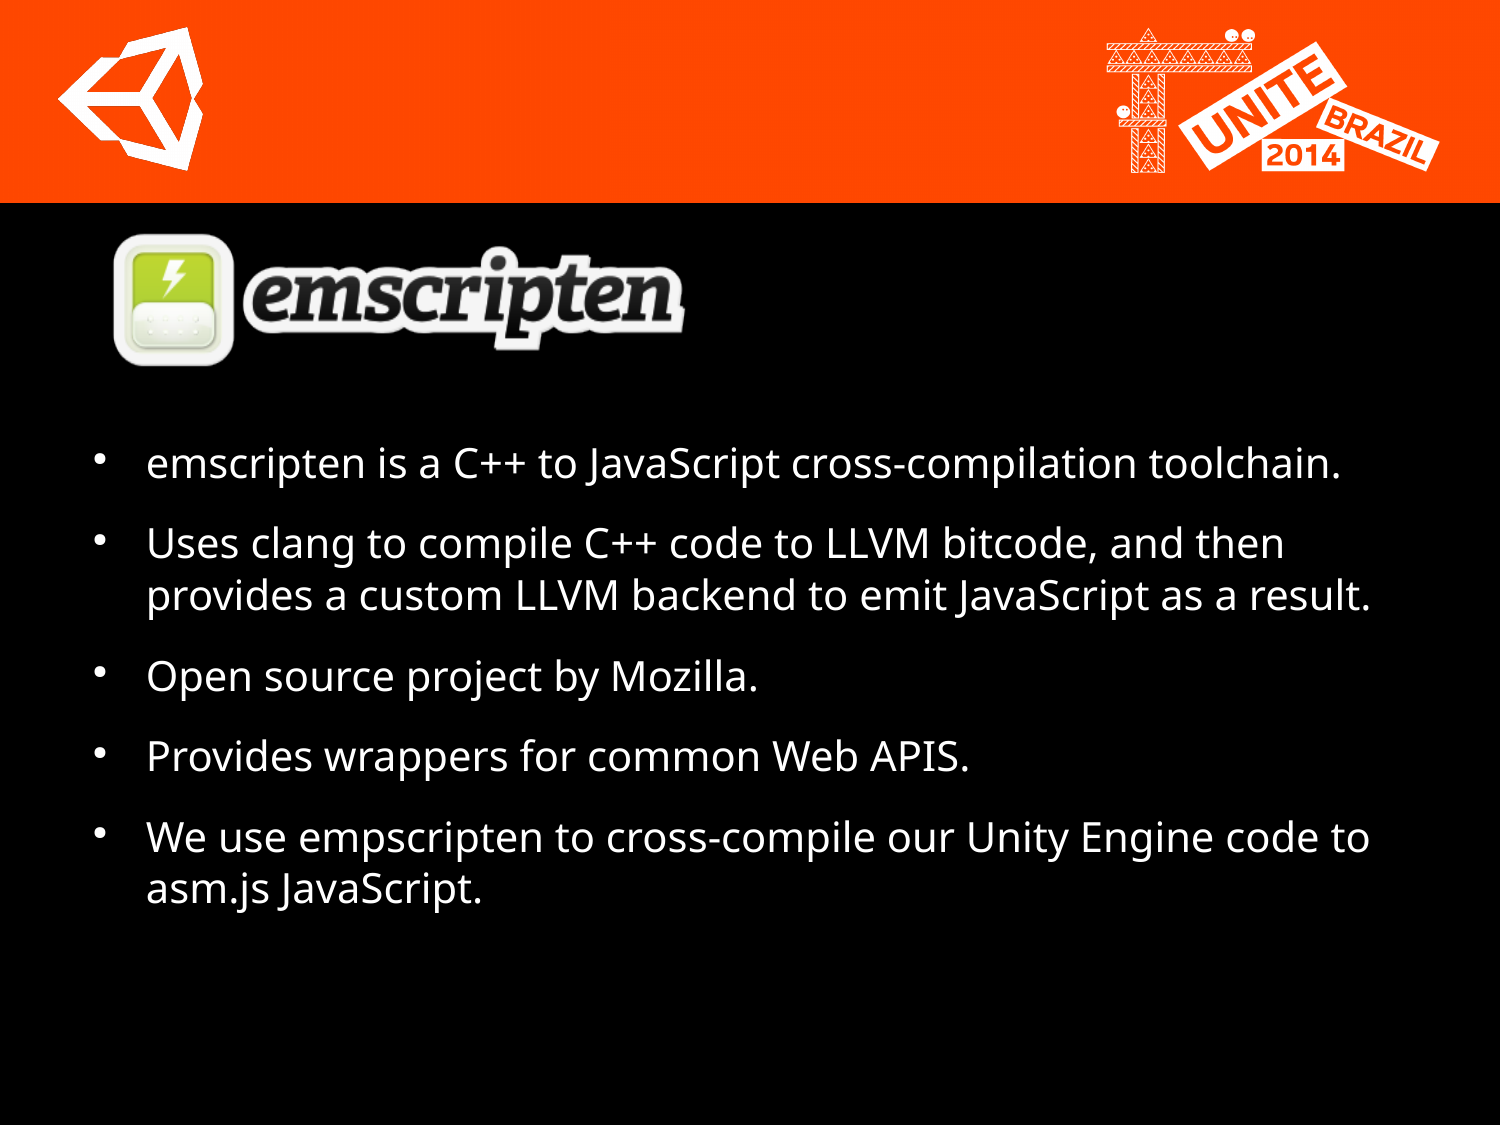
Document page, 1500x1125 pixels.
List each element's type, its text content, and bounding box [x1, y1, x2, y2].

picture [0, 0, 849, 496]
list emscripten is a C++ to JavaScript cross-compilation toolchain. Uses clang to compile C++ code to LLVM bitcode, and then provides a custom LLVM backend to emit JavaScript as a result. Open source project by Mozilla. Provides wrappers for common Web APIS. We use empscripten to cross-compile our Unity Engine code to asm.js JavaScript. [75, 437, 1425, 1053]
